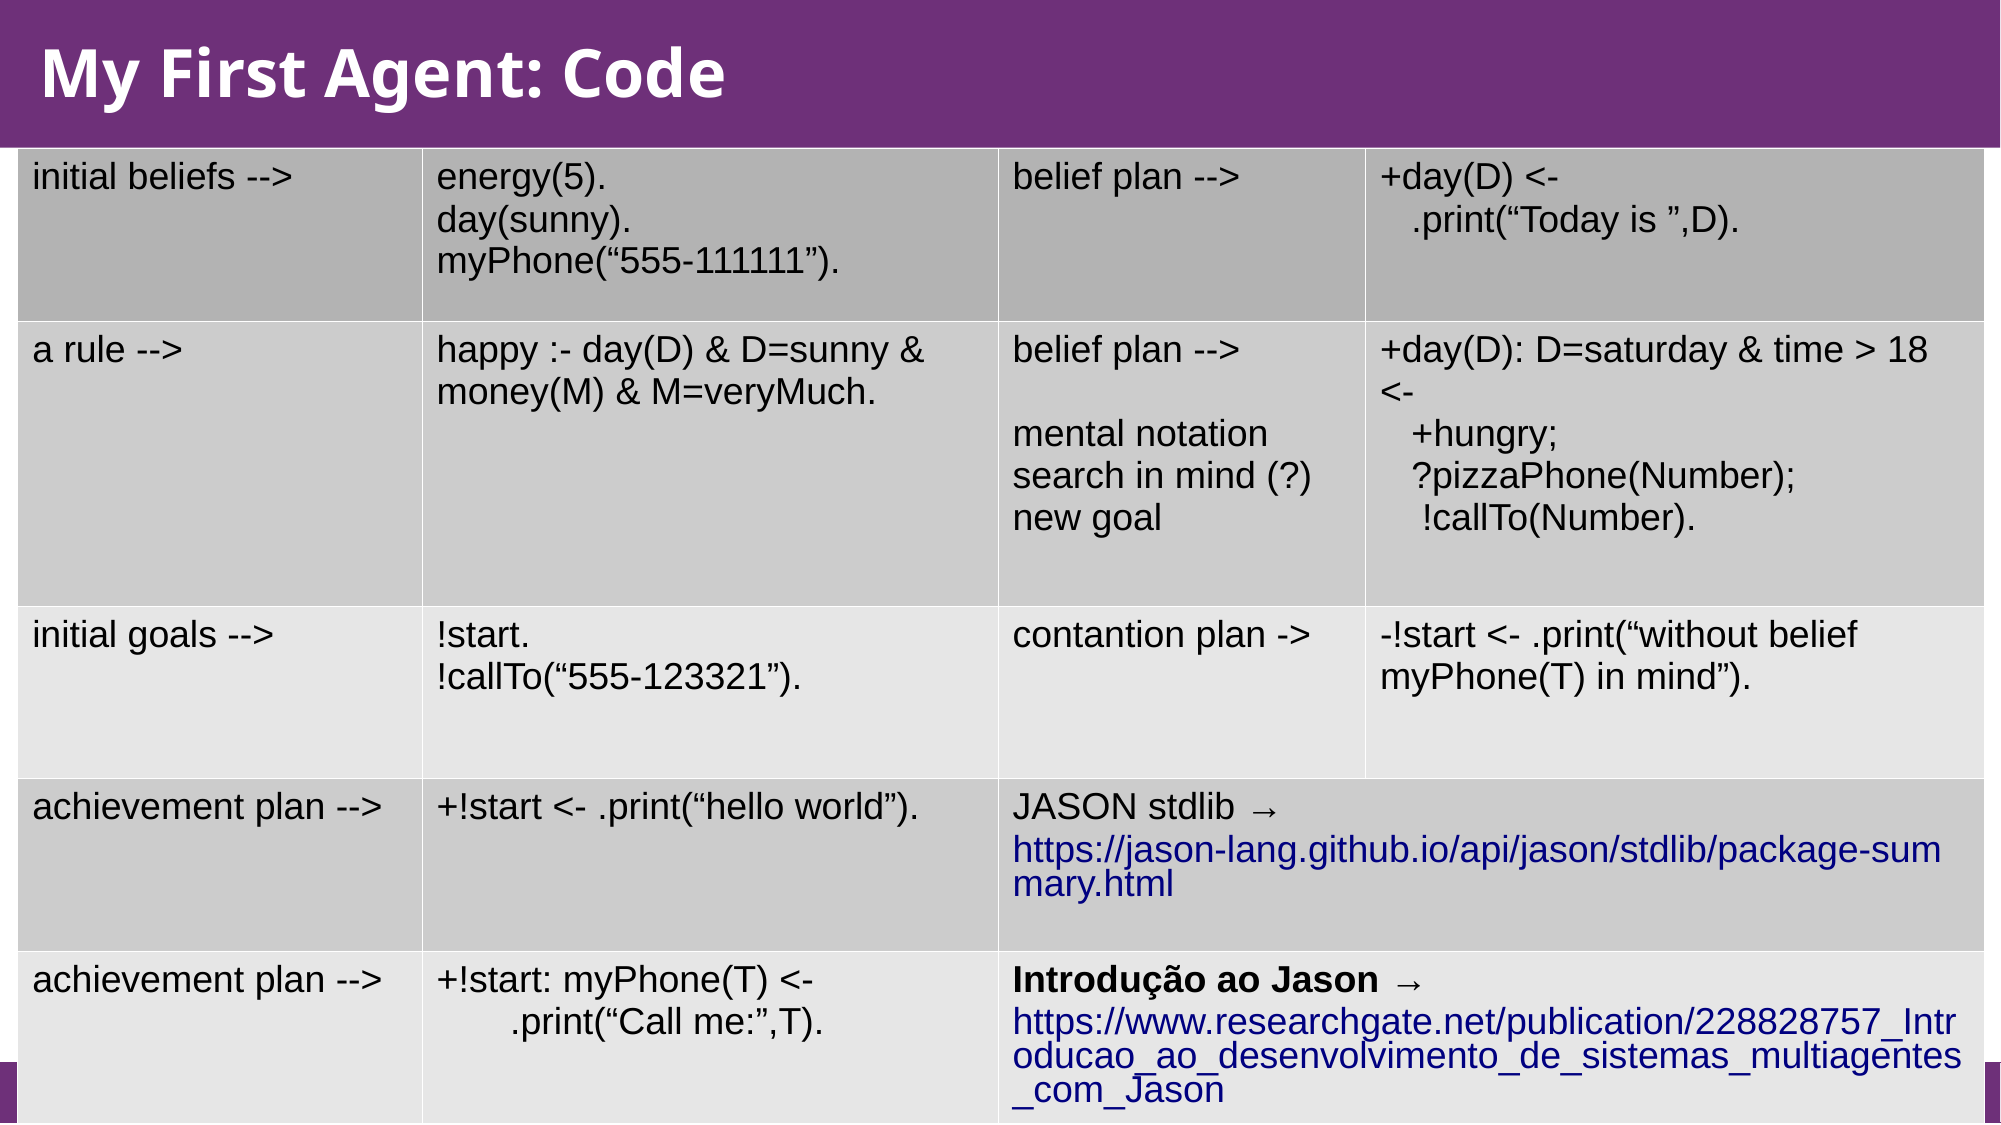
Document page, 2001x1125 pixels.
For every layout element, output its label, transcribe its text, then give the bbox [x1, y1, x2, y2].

table_cell initial goals --> [18, 607, 422, 778]
table_cell !start. !callTo(“555-123321”). [423, 607, 998, 778]
table_cell Introdução ao Jason → https://www.researchgate.net/publication/228828757_Introducao_ao_desenvolvimento_de_sistemas_multiagentes_com_Jason [999, 952, 1984, 1123]
table_cell a rule --> [18, 322, 422, 606]
table_header +day(D) <- .print(“Today is ”,D). [1366, 149, 1984, 321]
table_cell +!start: myPhone(T) <- .print(“Call me:”,T). [423, 952, 998, 1123]
table_cell contantion plan -> [999, 607, 1365, 778]
table_cell achievement plan --> [18, 952, 422, 1123]
table_header belief plan --> [999, 149, 1365, 321]
text_box My First Agent: Code [25, 23, 1999, 119]
table_cell +day(D): D=saturday & time > 18 <- +hungry; ?pizzaPhone(Number); !callTo(Number). [1366, 322, 1984, 606]
table_cell -!start <- .print(“without belief myPhone(T) in mind”). [1366, 607, 1984, 778]
table_header energy(5). day(sunny). myPhone(“555-111111”). [423, 149, 998, 321]
table_header initial beliefs --> [18, 149, 422, 321]
table_cell +!start <- .print(“hello world”). [423, 779, 998, 951]
table_cell JASON stdlib → https://jason-lang.github.io/api/jason/stdlib/package-summary.html [999, 779, 1984, 951]
table_cell belief plan --> mental notation search in mind (?) new goal [999, 322, 1365, 606]
table_cell happy :- day(D) & D=sunny & money(M) & M=veryMuch. [423, 322, 998, 606]
table_cell achievement plan --> [18, 779, 422, 951]
